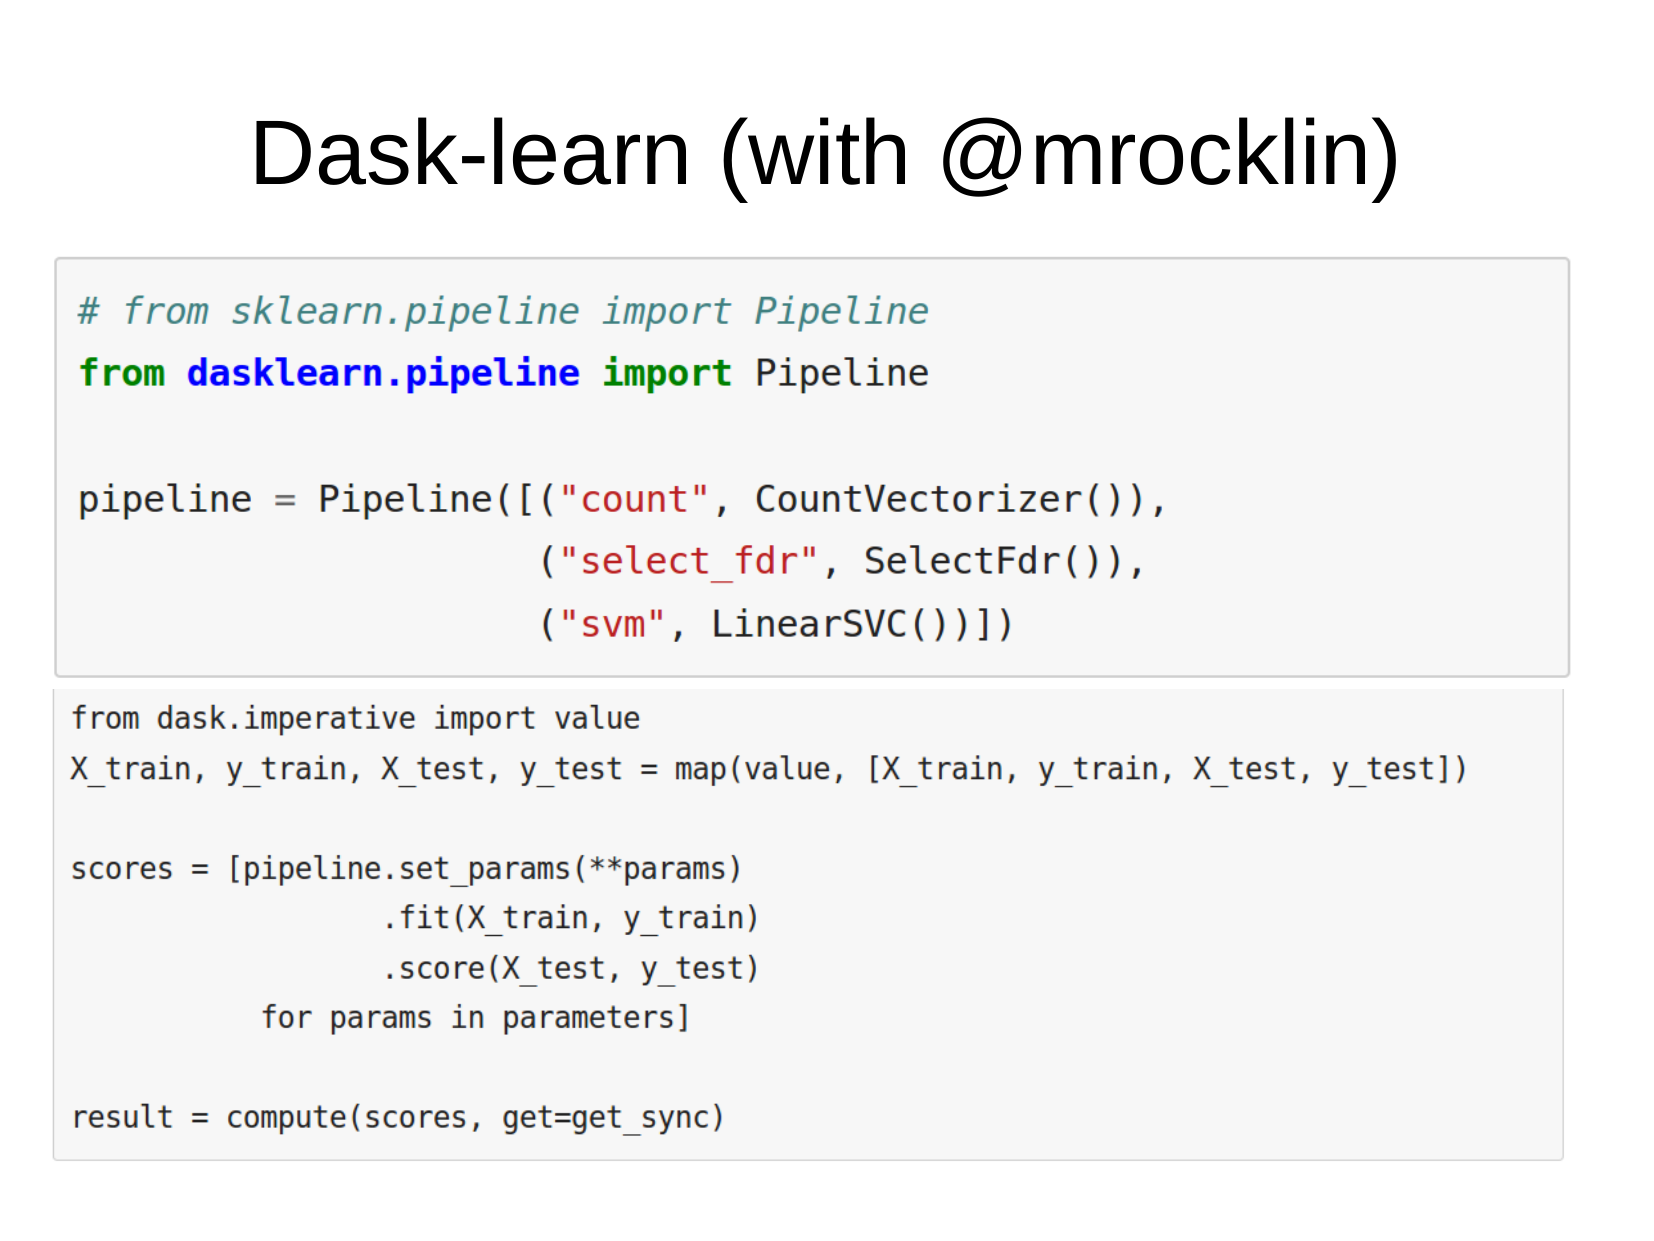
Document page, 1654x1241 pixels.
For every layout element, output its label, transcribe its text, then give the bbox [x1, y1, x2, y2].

picture [30, 239, 1600, 1186]
title Dask-learn (with @mrocklin) [82, 49, 1571, 239]
